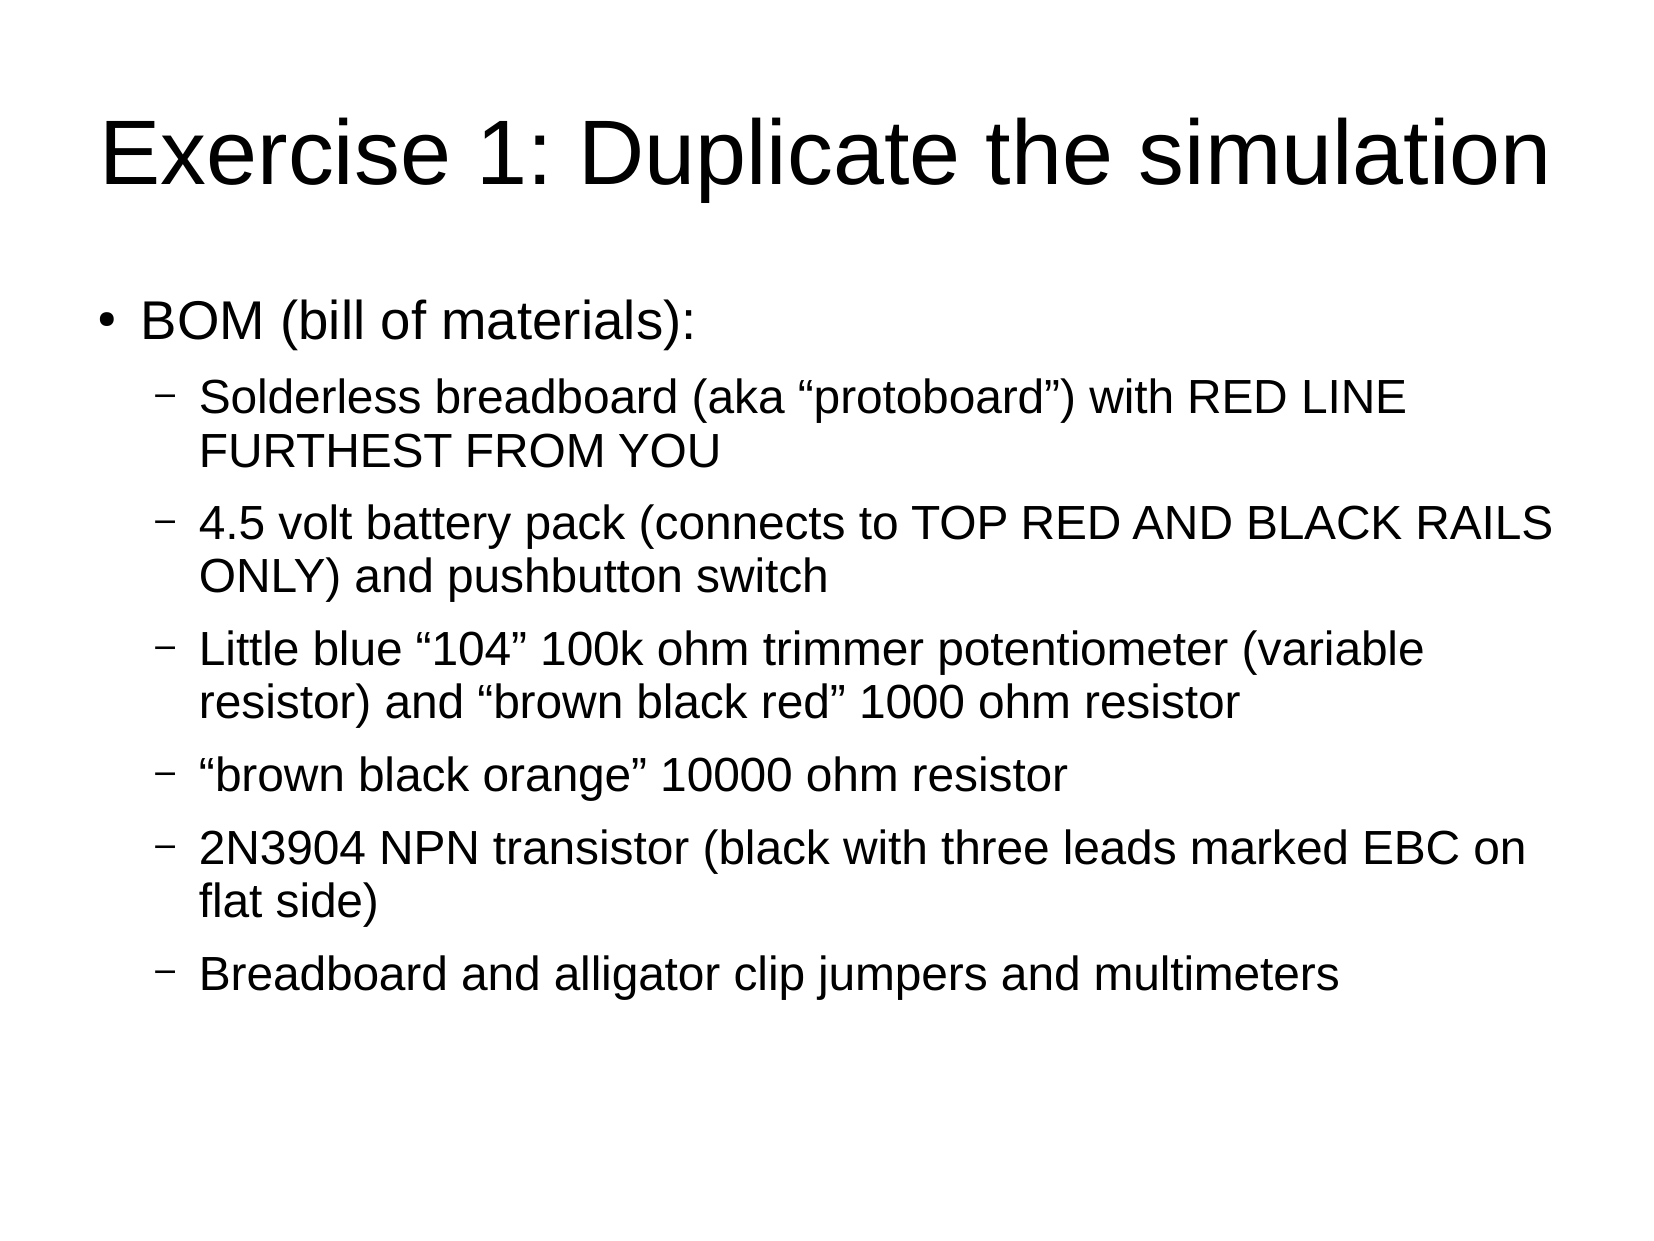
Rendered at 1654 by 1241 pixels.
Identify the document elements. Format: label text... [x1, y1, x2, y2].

list BOM (bill of materials): Solderless breadboard (aka “protoboard”) with RED LINE FURTHEST FROM YOU 4.5 volt battery pack (connects to TOP RED AND BLACK RAILS ONLY) and pushbutton switch Little blue “104” 100k ohm trimmer potentiometer (variable resistor) and “brown black red” 1000 ohm resistor “brown black orange” 10000 ohm resistor 2N3904 NPN transistor (black with three leads marked EBC on flat side) Breadboard and alligator clip jumpers and multimeters [82, 290, 1571, 1010]
title Exercise 1: Duplicate the simulation [82, 49, 1571, 257]
